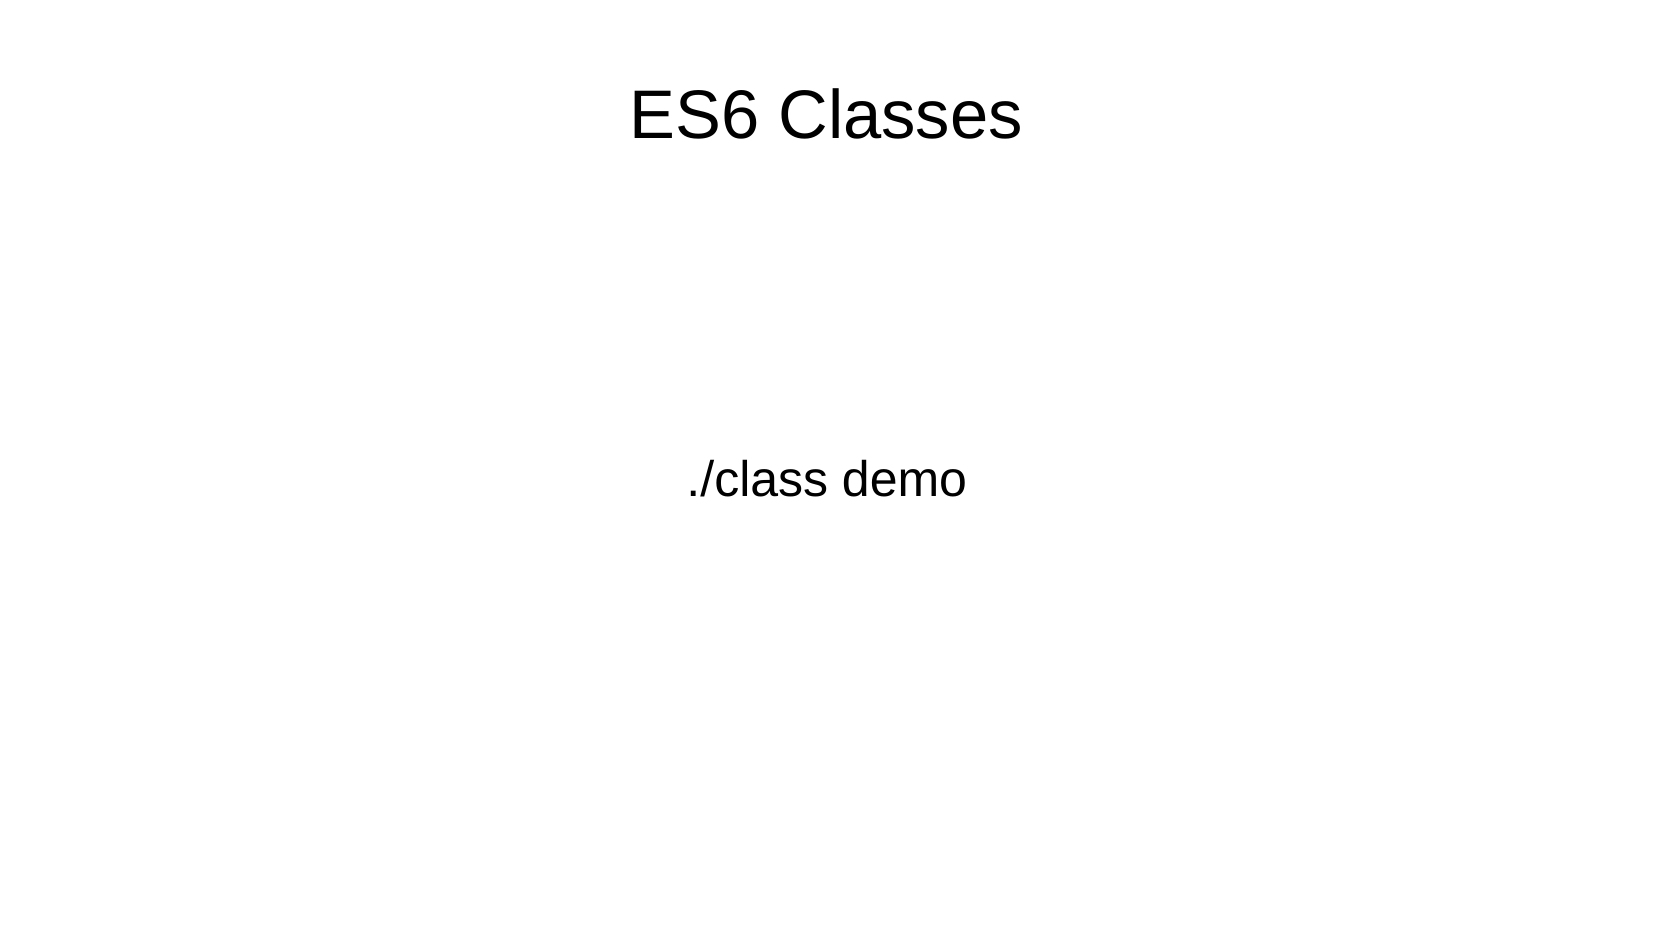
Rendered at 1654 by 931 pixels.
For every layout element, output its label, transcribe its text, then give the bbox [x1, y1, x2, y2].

list ./class demo [82, 217, 1571, 758]
title ES6 Classes [82, 37, 1571, 193]
